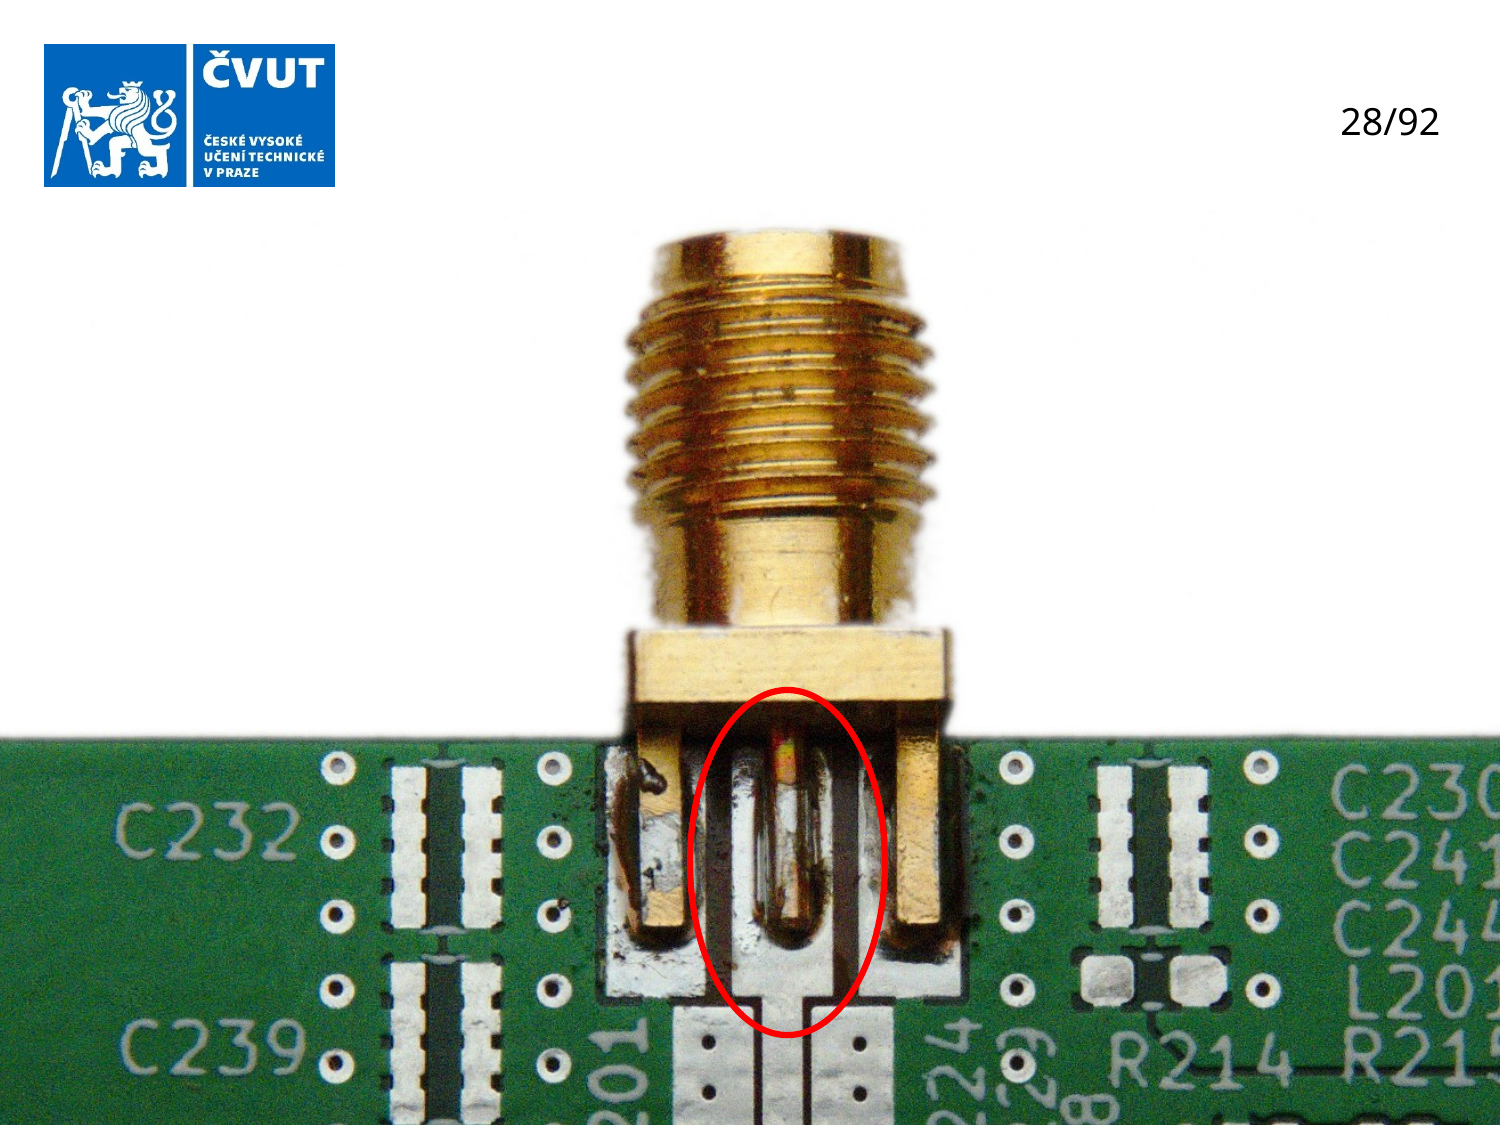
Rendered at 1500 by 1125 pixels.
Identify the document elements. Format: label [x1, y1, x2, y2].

picture [44, 44, 335, 187]
picture [0, 210, 1500, 1125]
